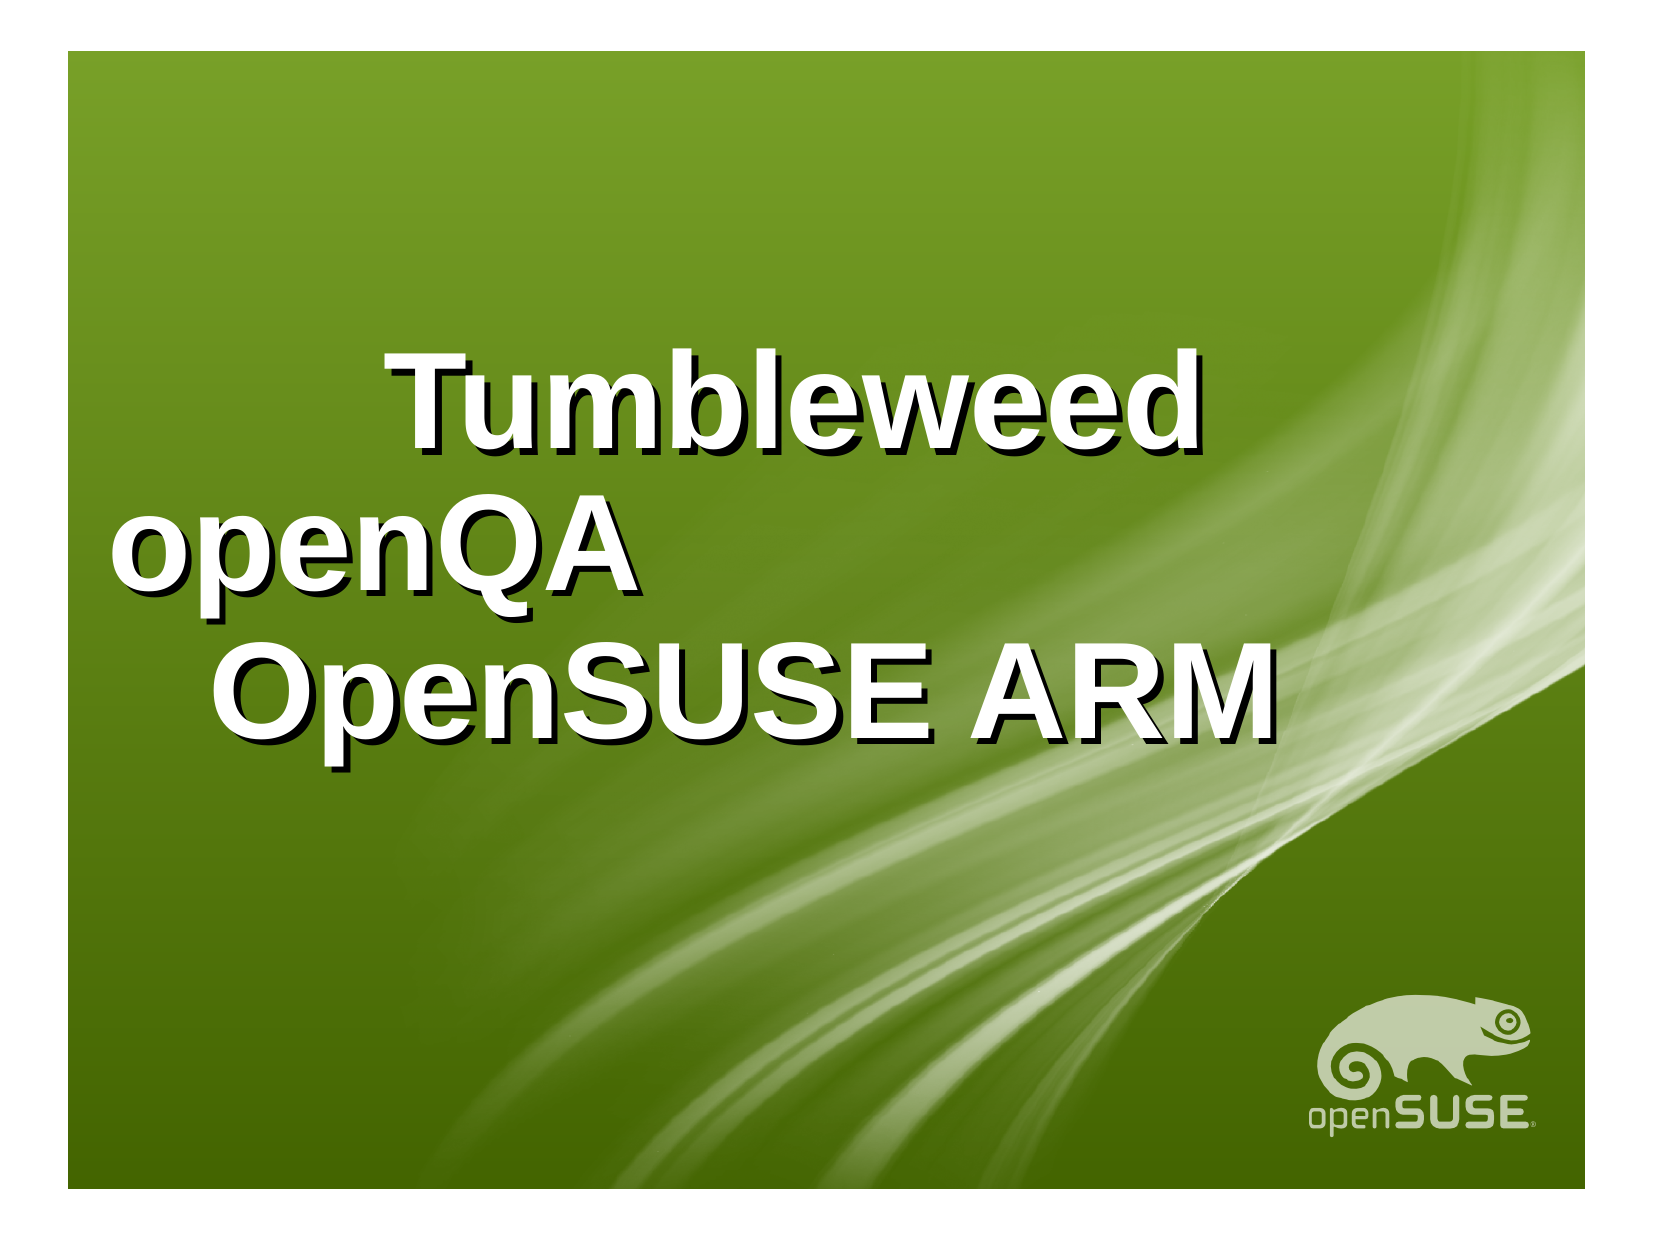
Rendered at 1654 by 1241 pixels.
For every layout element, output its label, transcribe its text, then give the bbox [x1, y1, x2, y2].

title openQA [107, 435, 1364, 651]
picture [68, 51, 1585, 1189]
title OpenSUSE ARM [209, 583, 1421, 799]
title Tumbleweed [383, 294, 1276, 509]
